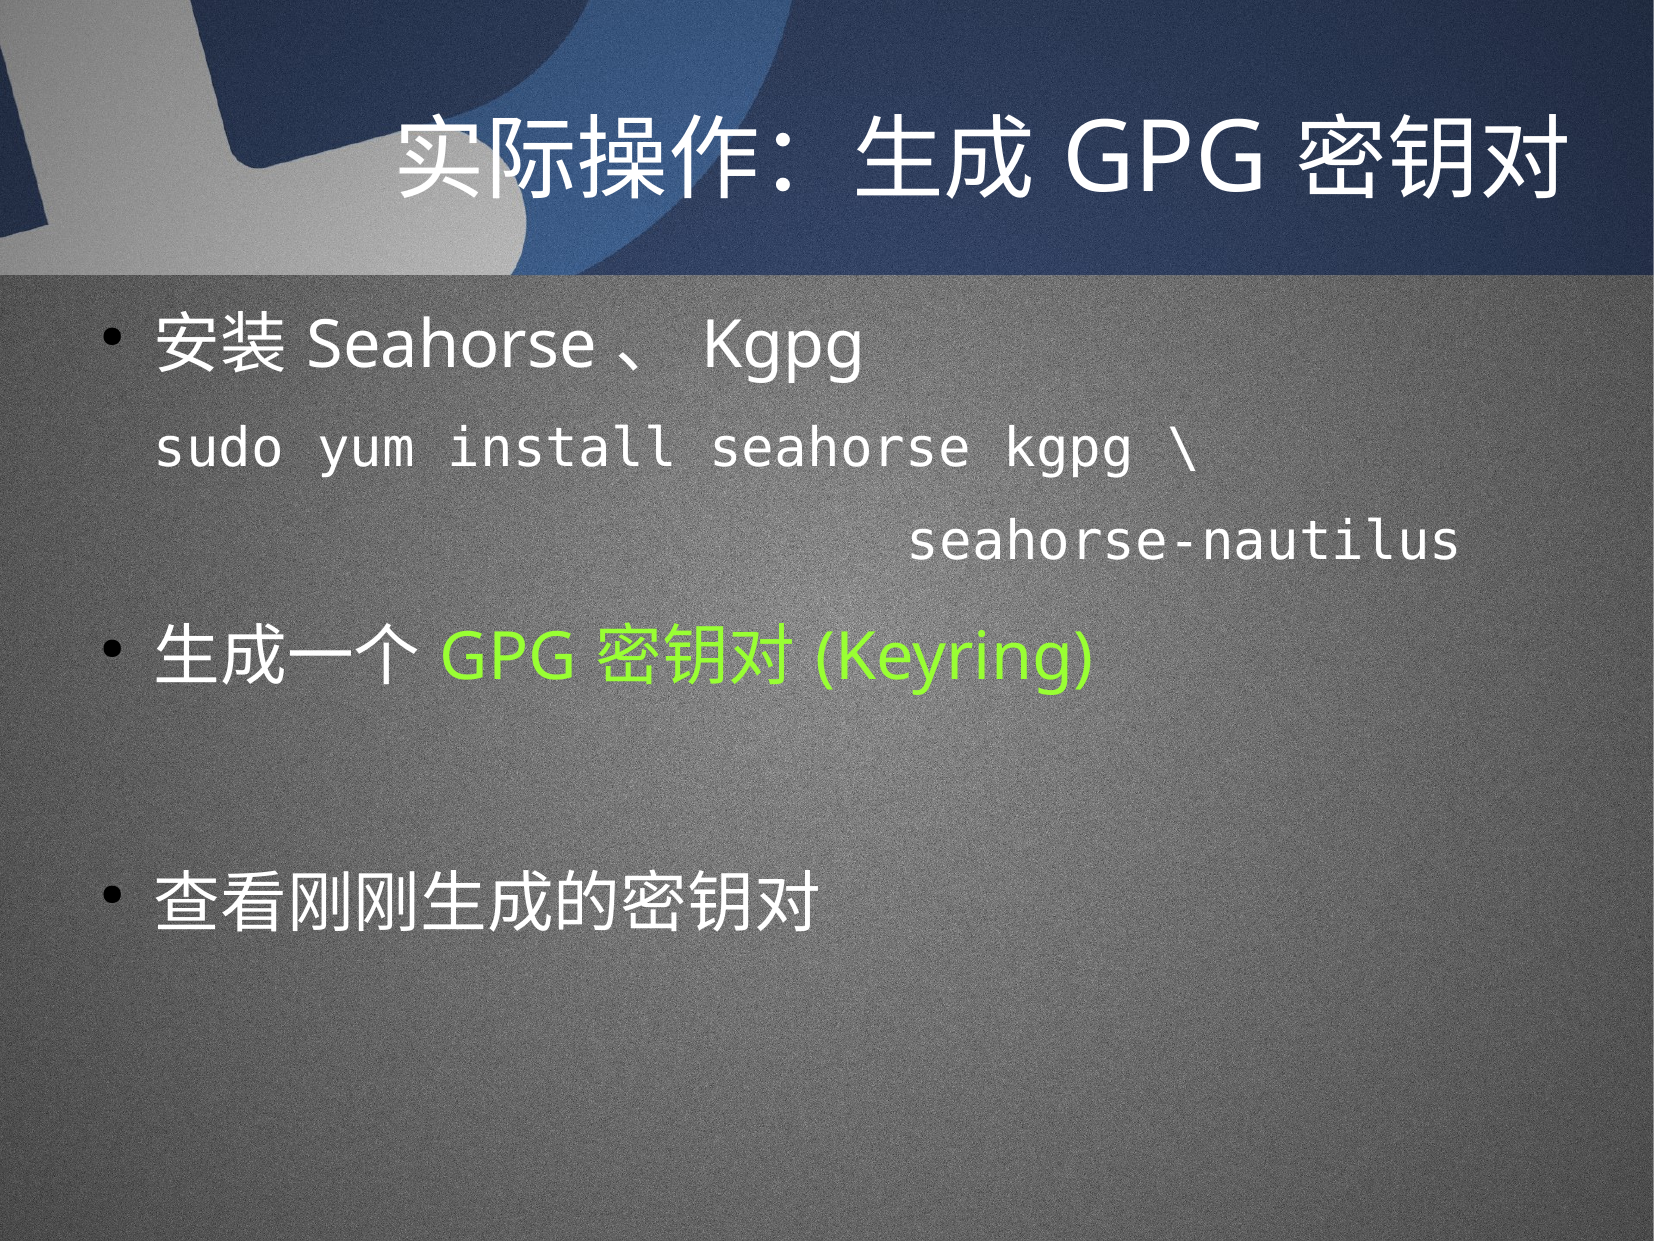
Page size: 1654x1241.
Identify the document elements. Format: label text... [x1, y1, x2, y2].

list 安装Seahorse、Kgpg sudo yum install seahorse kgpg \ seahorse-nautilus 生成一个GPG密钥对(Keyring) 查看刚刚生成的密钥对 [82, 290, 1565, 1109]
picture [0, 0, 1654, 1241]
title 实际操作：生成GPG密钥对 [82, 49, 1571, 257]
